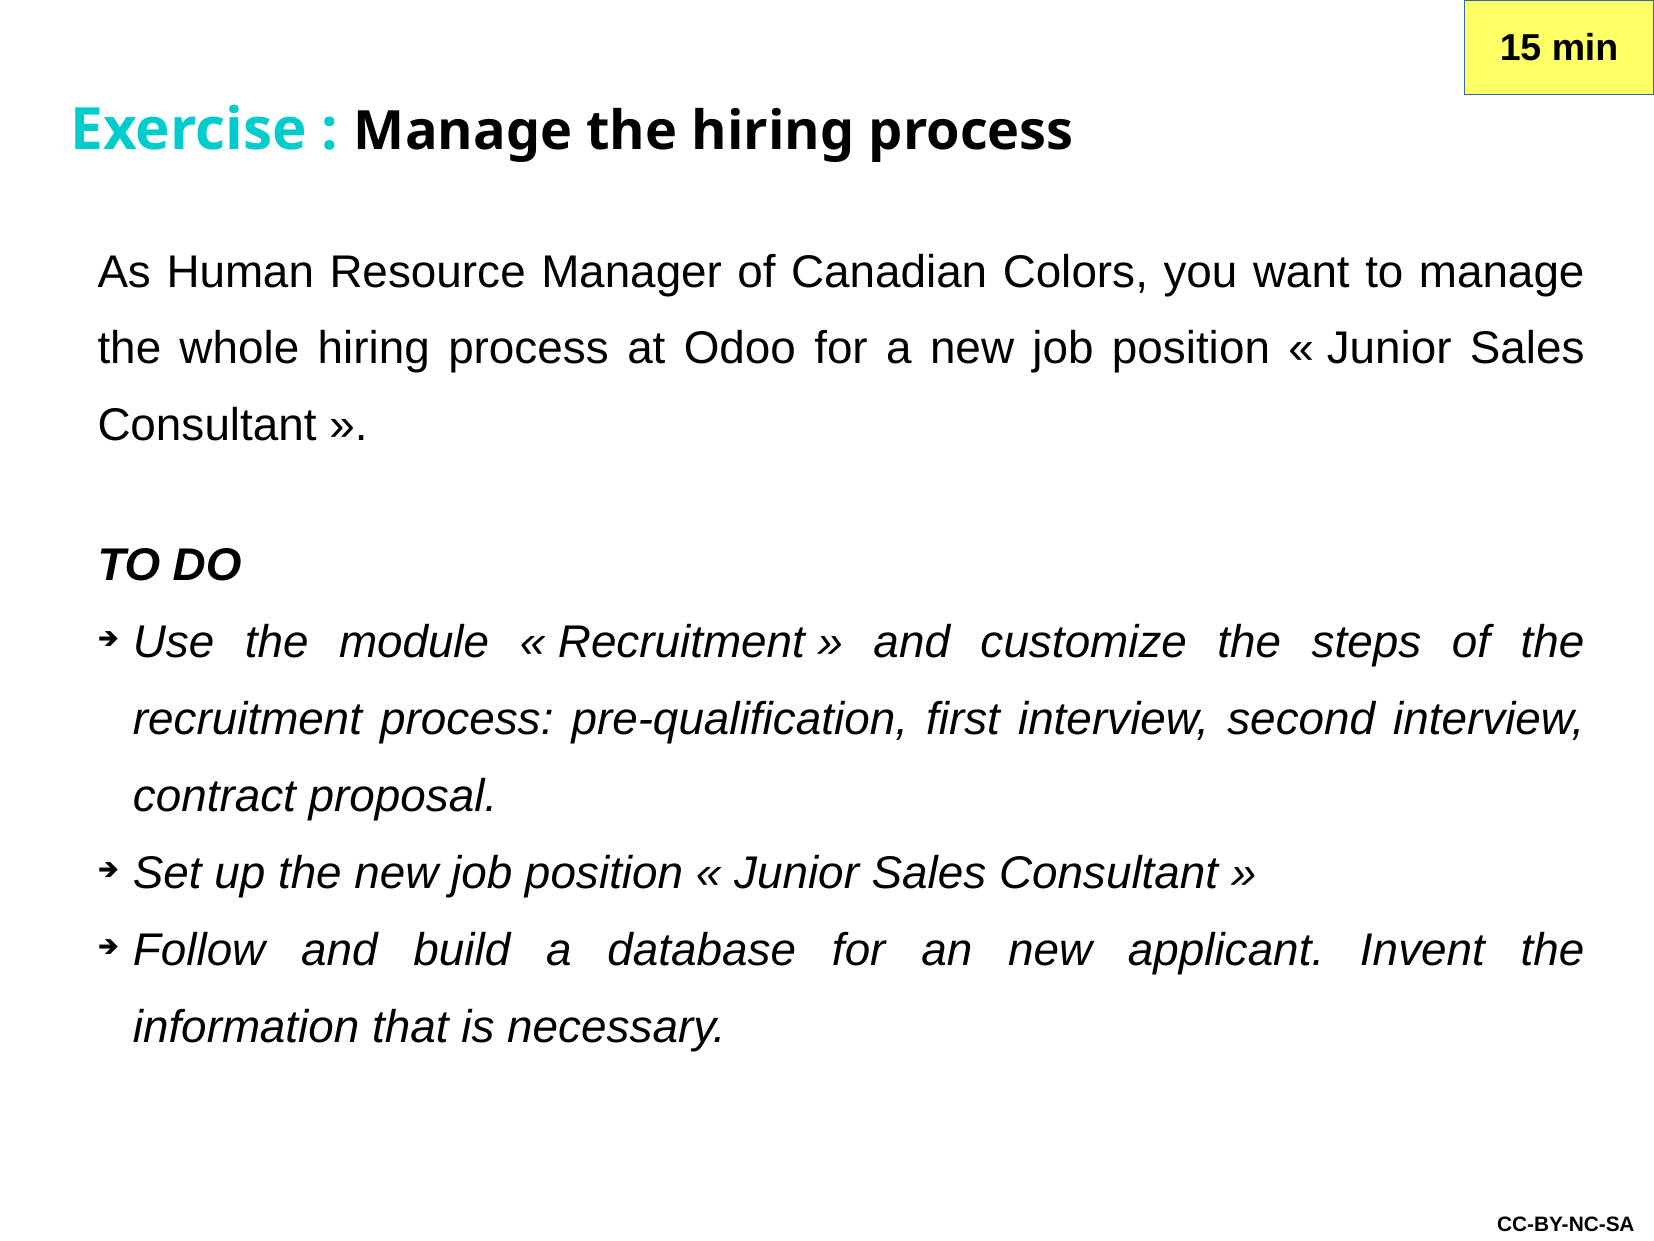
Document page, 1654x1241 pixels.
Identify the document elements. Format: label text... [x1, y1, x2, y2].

text_box CC-BY-NC-SA [1482, 1204, 1654, 1241]
title Exercise : Manage the hiring process [70, 23, 1560, 231]
text_box As Human Resource Manager of Canadian Colors, you want to manage the whole hiring process at Odoo for a new job position « Junior Sales Consultant ». TO DO Use the module « Recruitment » and customize the steps of the recruitment process: pre-qualification, first interview, second interview, contract proposal. Set up the new job position « Junior Sales Consultant » Follow and build a database for an new applicant. Invent the information that is necessary. [82, 212, 1601, 1182]
text_box 15 min [1464, 0, 1654, 95]
